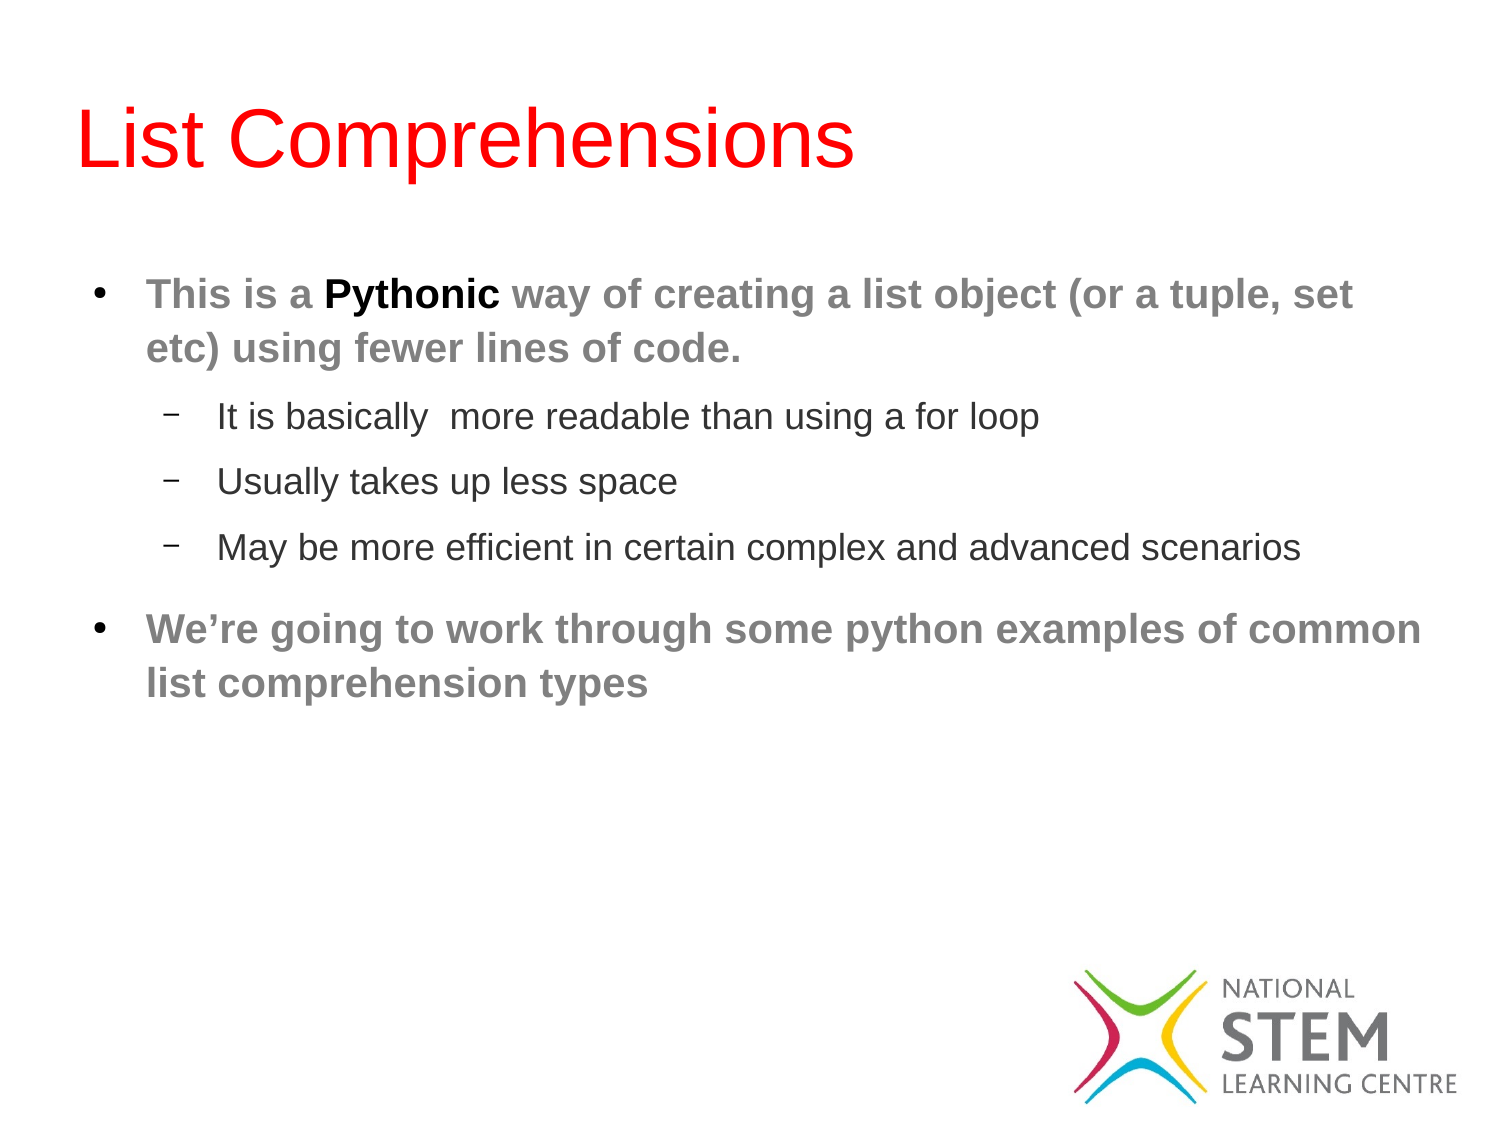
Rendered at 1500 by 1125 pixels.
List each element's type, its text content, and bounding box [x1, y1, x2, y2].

title List Comprehensions [75, 44, 1425, 233]
picture [1057, 953, 1472, 1120]
list This is a Pythonic way of creating a list object (or a tuple, set etc) using fewer lines of code. It is basically more readable than using a for loop Usually takes up less space May be more efficient in certain complex and advanced scenarios We’re going to work through some python examples of common list comprehension types [75, 263, 1425, 916]
